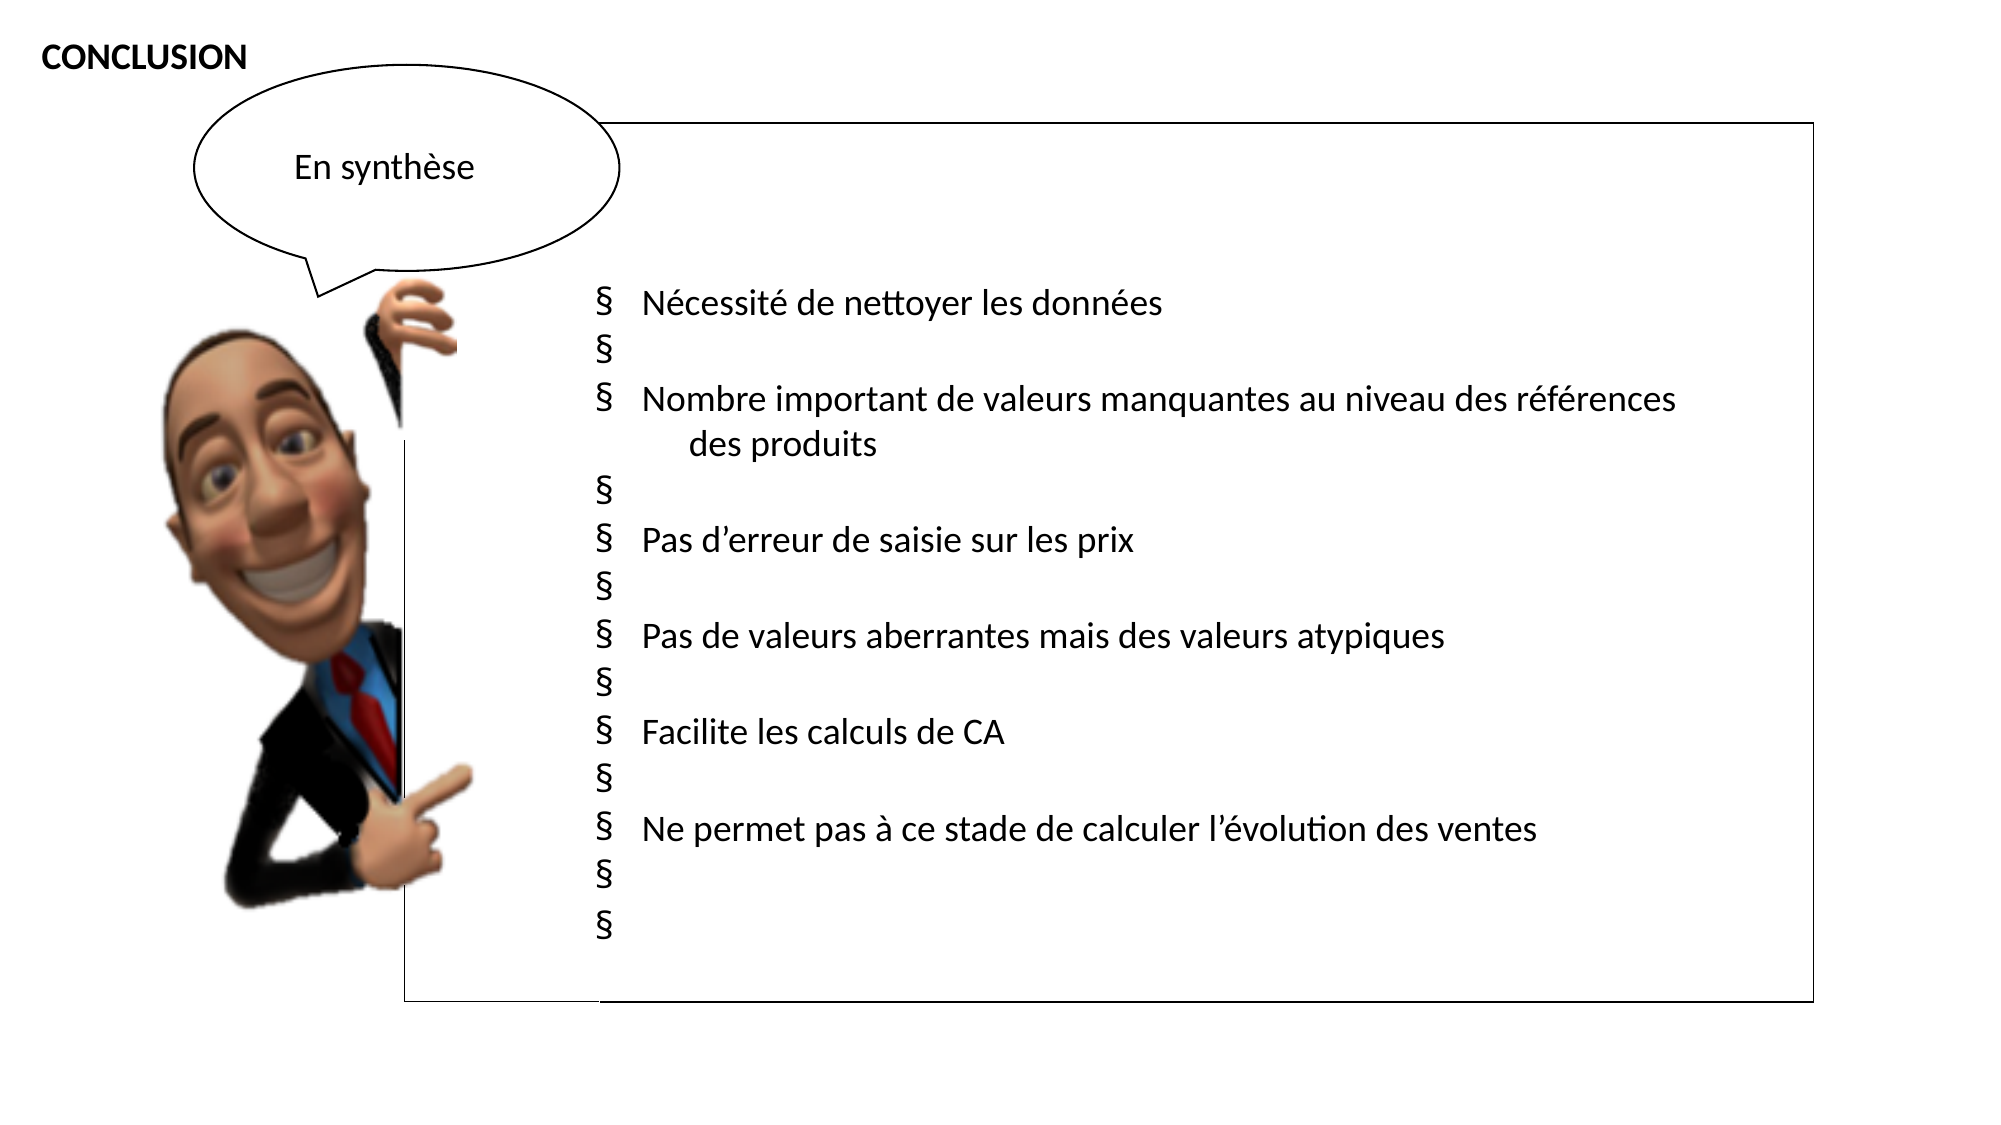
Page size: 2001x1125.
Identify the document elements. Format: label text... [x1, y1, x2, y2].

text_box Nécessité de nettoyer les données Nombre important de valeurs manquantes au niveau des références des produits Pas d’erreur de saisie sur les prix Pas de valeurs aberrantes mais des valeurs atypiques Facilite les calculs de CA Ne permet pas à ce stade de calculer l’évolution des ventes [579, 270, 1753, 923]
text_box [600, 929, 607, 937]
text_box [600, 923, 608, 929]
text_box CONCLUSION [18, 24, 600, 86]
picture [0, 227, 600, 1071]
text_box [194, 64, 1814, 1002]
text_box En synthèse [279, 134, 502, 196]
